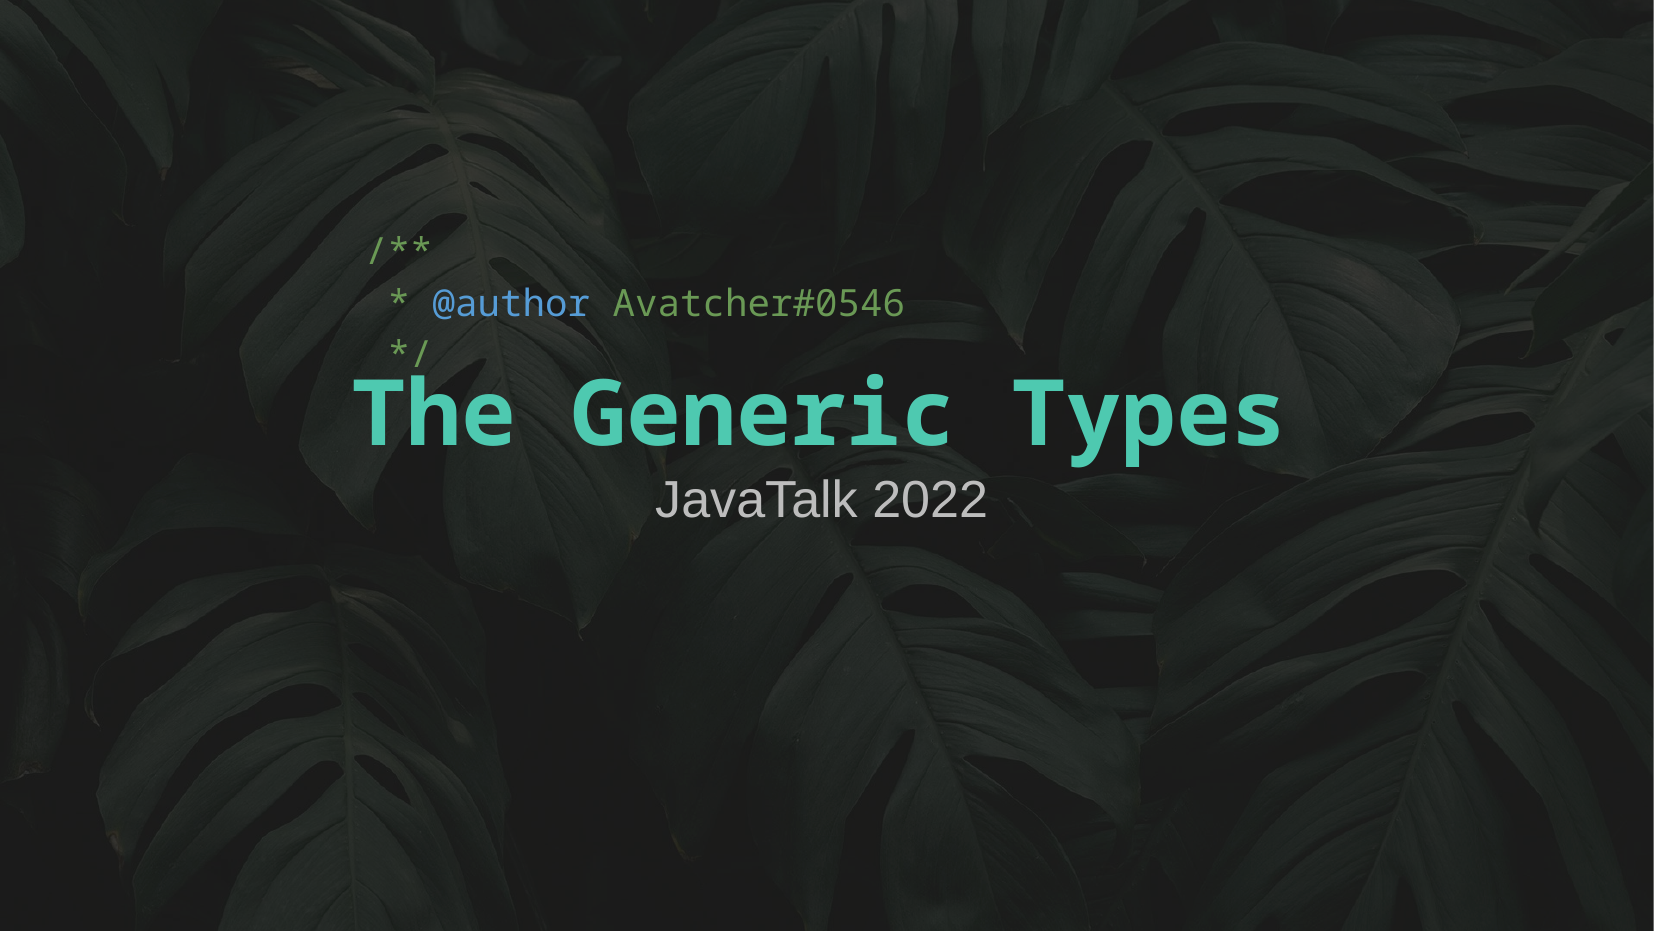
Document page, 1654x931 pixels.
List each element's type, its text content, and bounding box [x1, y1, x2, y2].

picture [0, 0, 1654, 931]
text_box /** * @author Avatcher#0546 */ [365, 225, 894, 356]
subtitle JavaTalk 2022 [77, 435, 1566, 563]
title The Generic Types [75, 332, 1564, 488]
